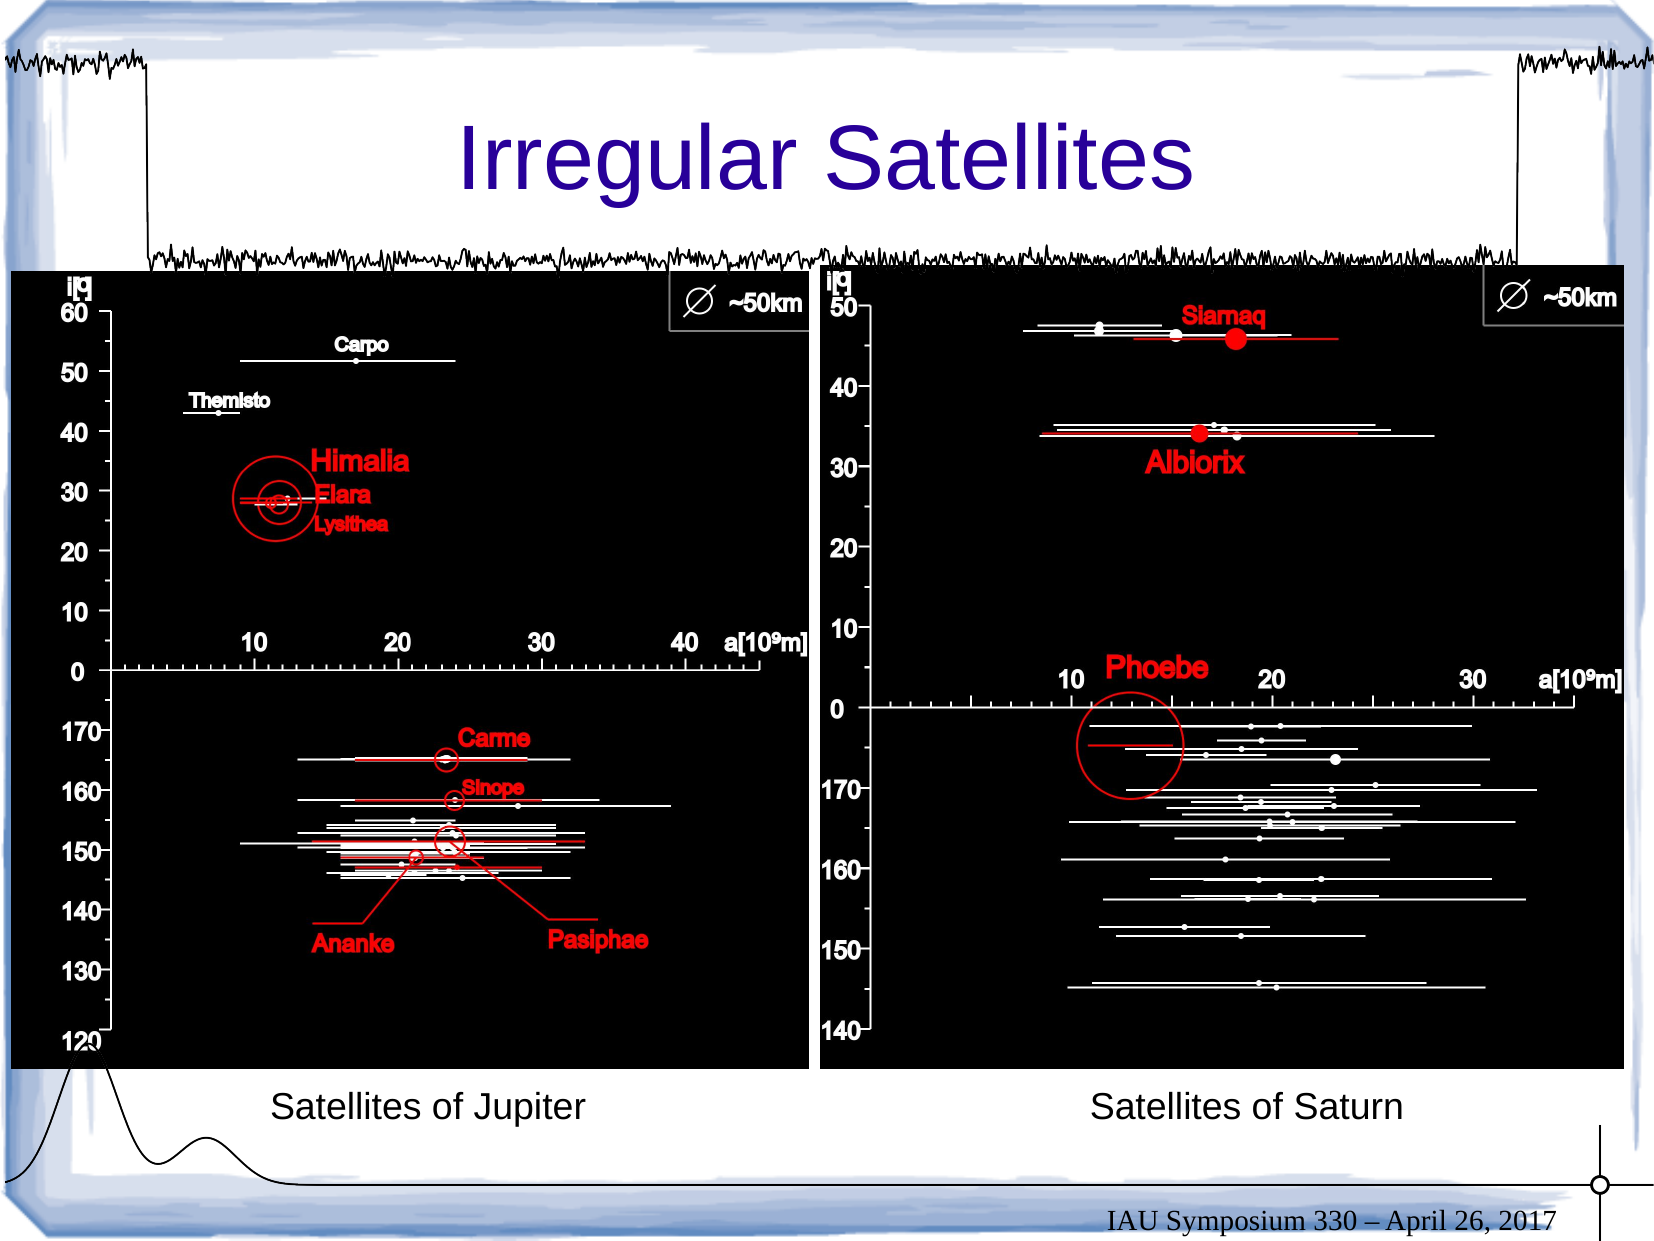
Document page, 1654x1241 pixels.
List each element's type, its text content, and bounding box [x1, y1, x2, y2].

text_box IAU Symposium 330 – April 26, 2017 [1070, 1201, 1595, 1232]
picture [0, 0, 1654, 1241]
